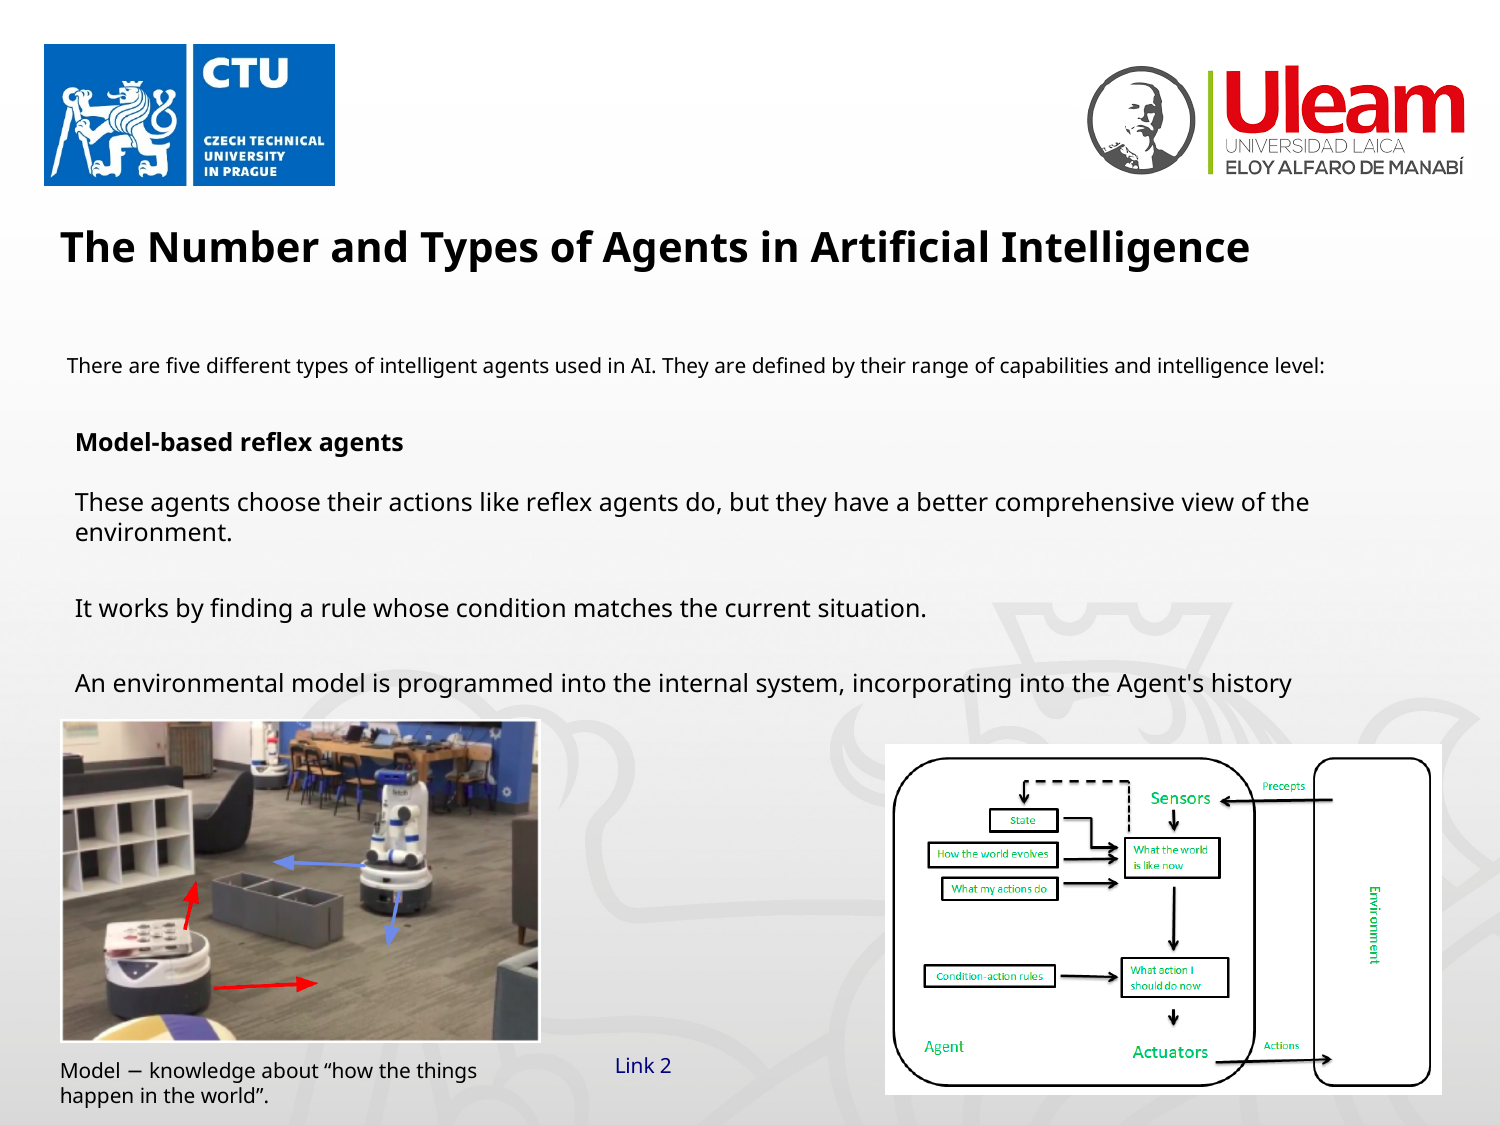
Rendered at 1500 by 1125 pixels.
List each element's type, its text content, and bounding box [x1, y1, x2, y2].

picture [0, 0, 1500, 1125]
text_box Model-based reflex agents [60, 418, 511, 495]
title The Number and Types of Agents in Artificial Intelligence [45, 212, 1351, 329]
text_box Model − knowledge about “how the things happen in the world”. [45, 1050, 526, 1115]
text_box These agents choose their actions like reflex agents do, but they have a better comprehensive view of the environment. It works by finding a rule whose condition matches the current situation. An environmental model is programmed into the internal system, incorporating into the Agent's history [60, 479, 1396, 705]
text_box Link 2 [600, 1045, 706, 1111]
text_box There are five different types of intelligent agents used in AI. They are defined by their range of capabilities and intelligence level: [52, 345, 1441, 385]
